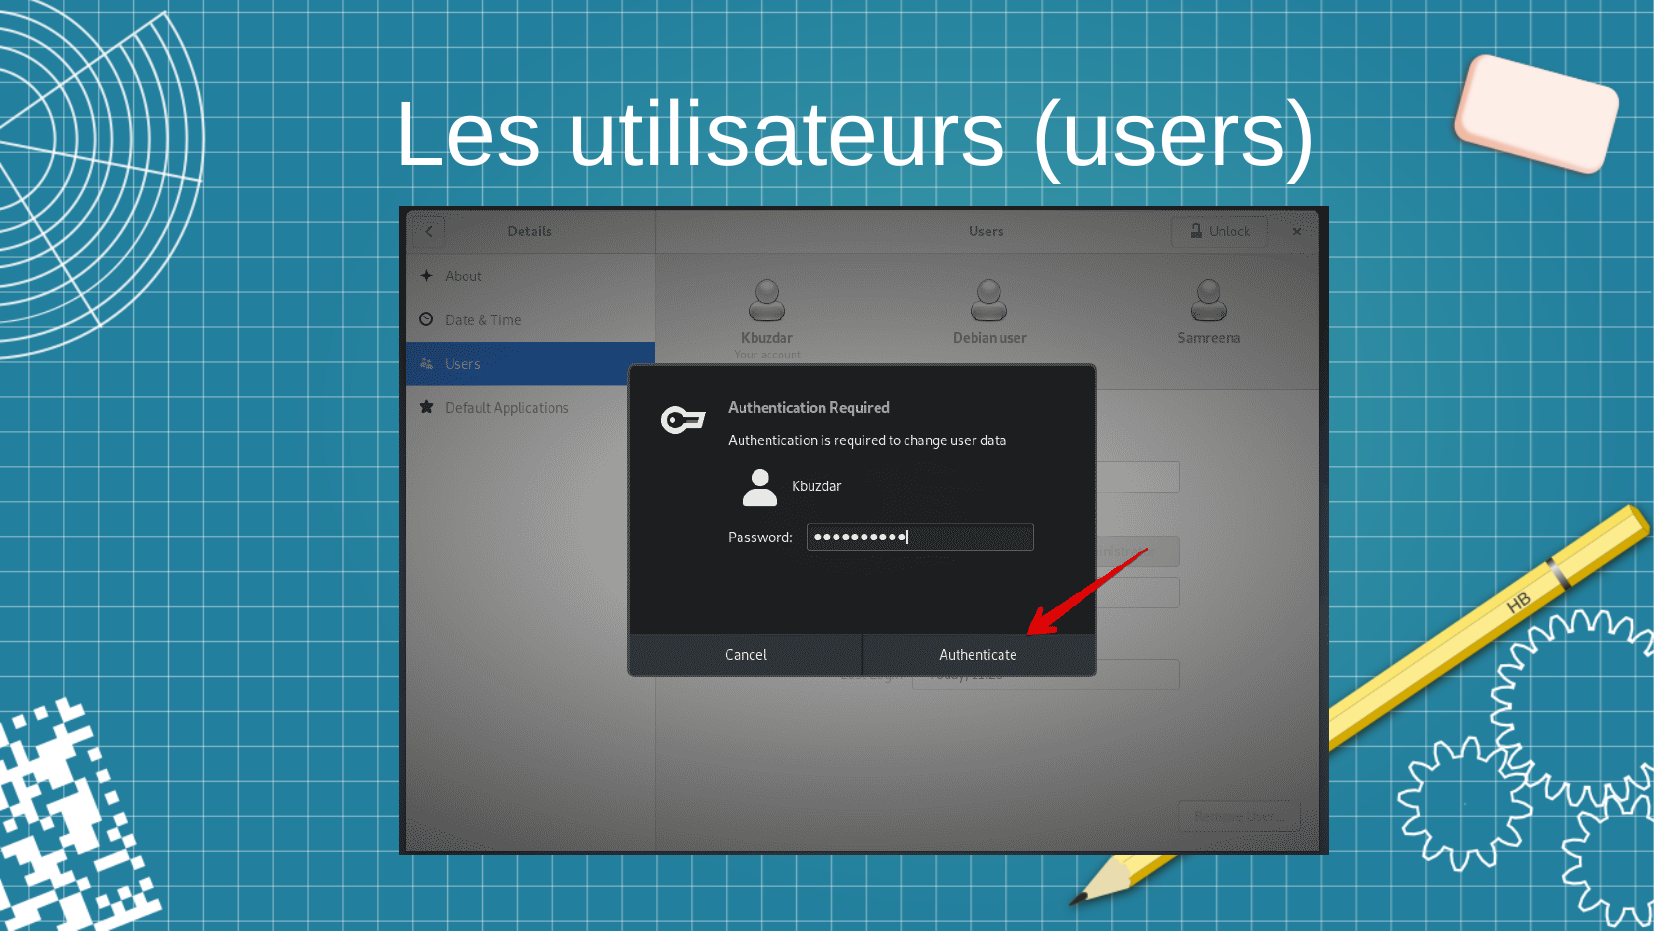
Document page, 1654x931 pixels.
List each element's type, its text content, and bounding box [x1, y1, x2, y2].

title Les utilisateurs (users) [324, 31, 1388, 237]
picture [0, 0, 1654, 931]
